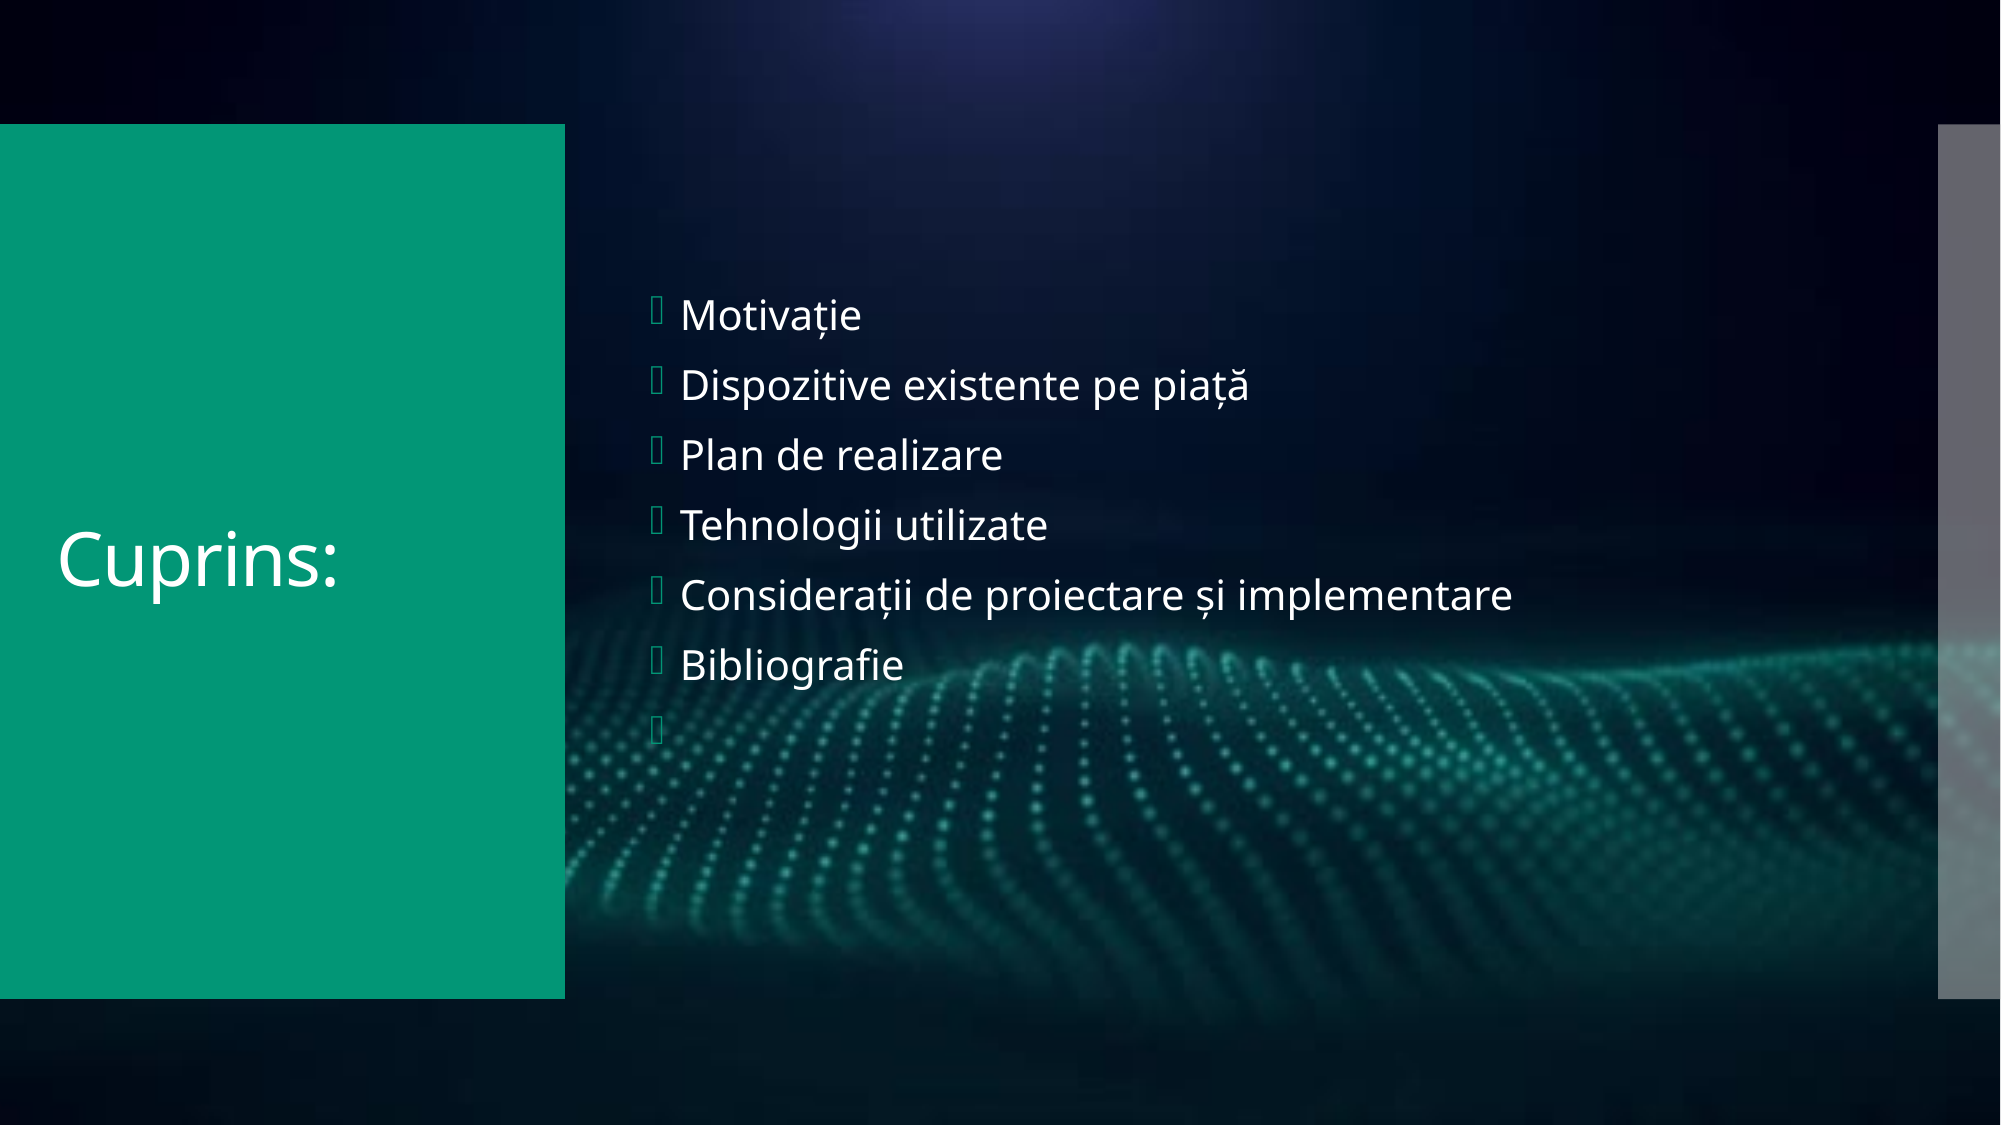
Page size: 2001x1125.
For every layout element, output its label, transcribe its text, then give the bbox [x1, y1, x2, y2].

title Cuprins: [41, 184, 526, 940]
list Motivaţie Dispozitive existente pe piaţă Plan de realizare Tehnologii utilizate Consideraţii de proiectare şi implementare Bibliografie [634, 141, 1835, 982]
